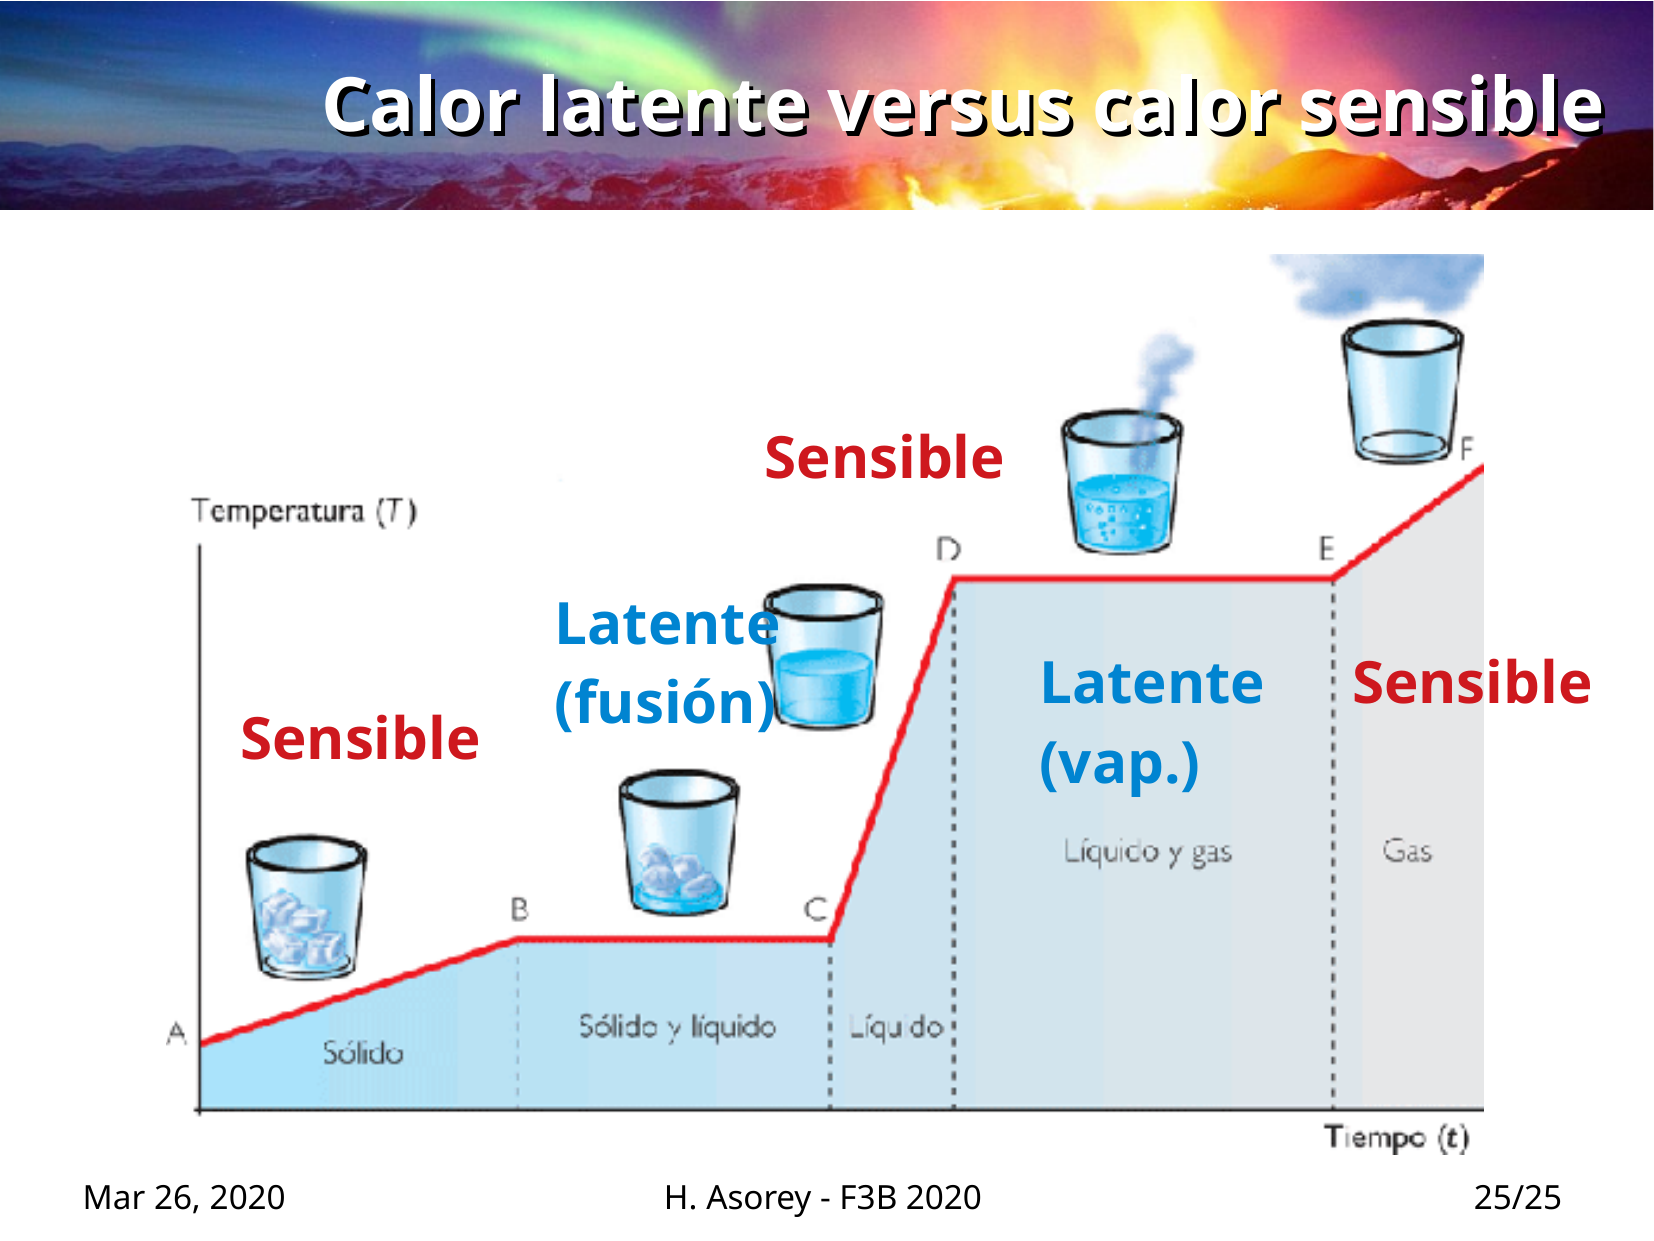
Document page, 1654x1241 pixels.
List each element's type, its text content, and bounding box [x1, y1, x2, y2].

picture [166, 254, 1484, 1156]
title Calor latente versus calor sensible [45, 15, 1606, 191]
text_box Sensible [750, 409, 993, 496]
text_box Latente (fusión) [540, 574, 773, 732]
text_box Sensible [225, 690, 469, 776]
text_box Latente (vap.) [1024, 634, 1257, 791]
text_box Sensible [1337, 634, 1581, 721]
picture [0, 1, 1654, 210]
